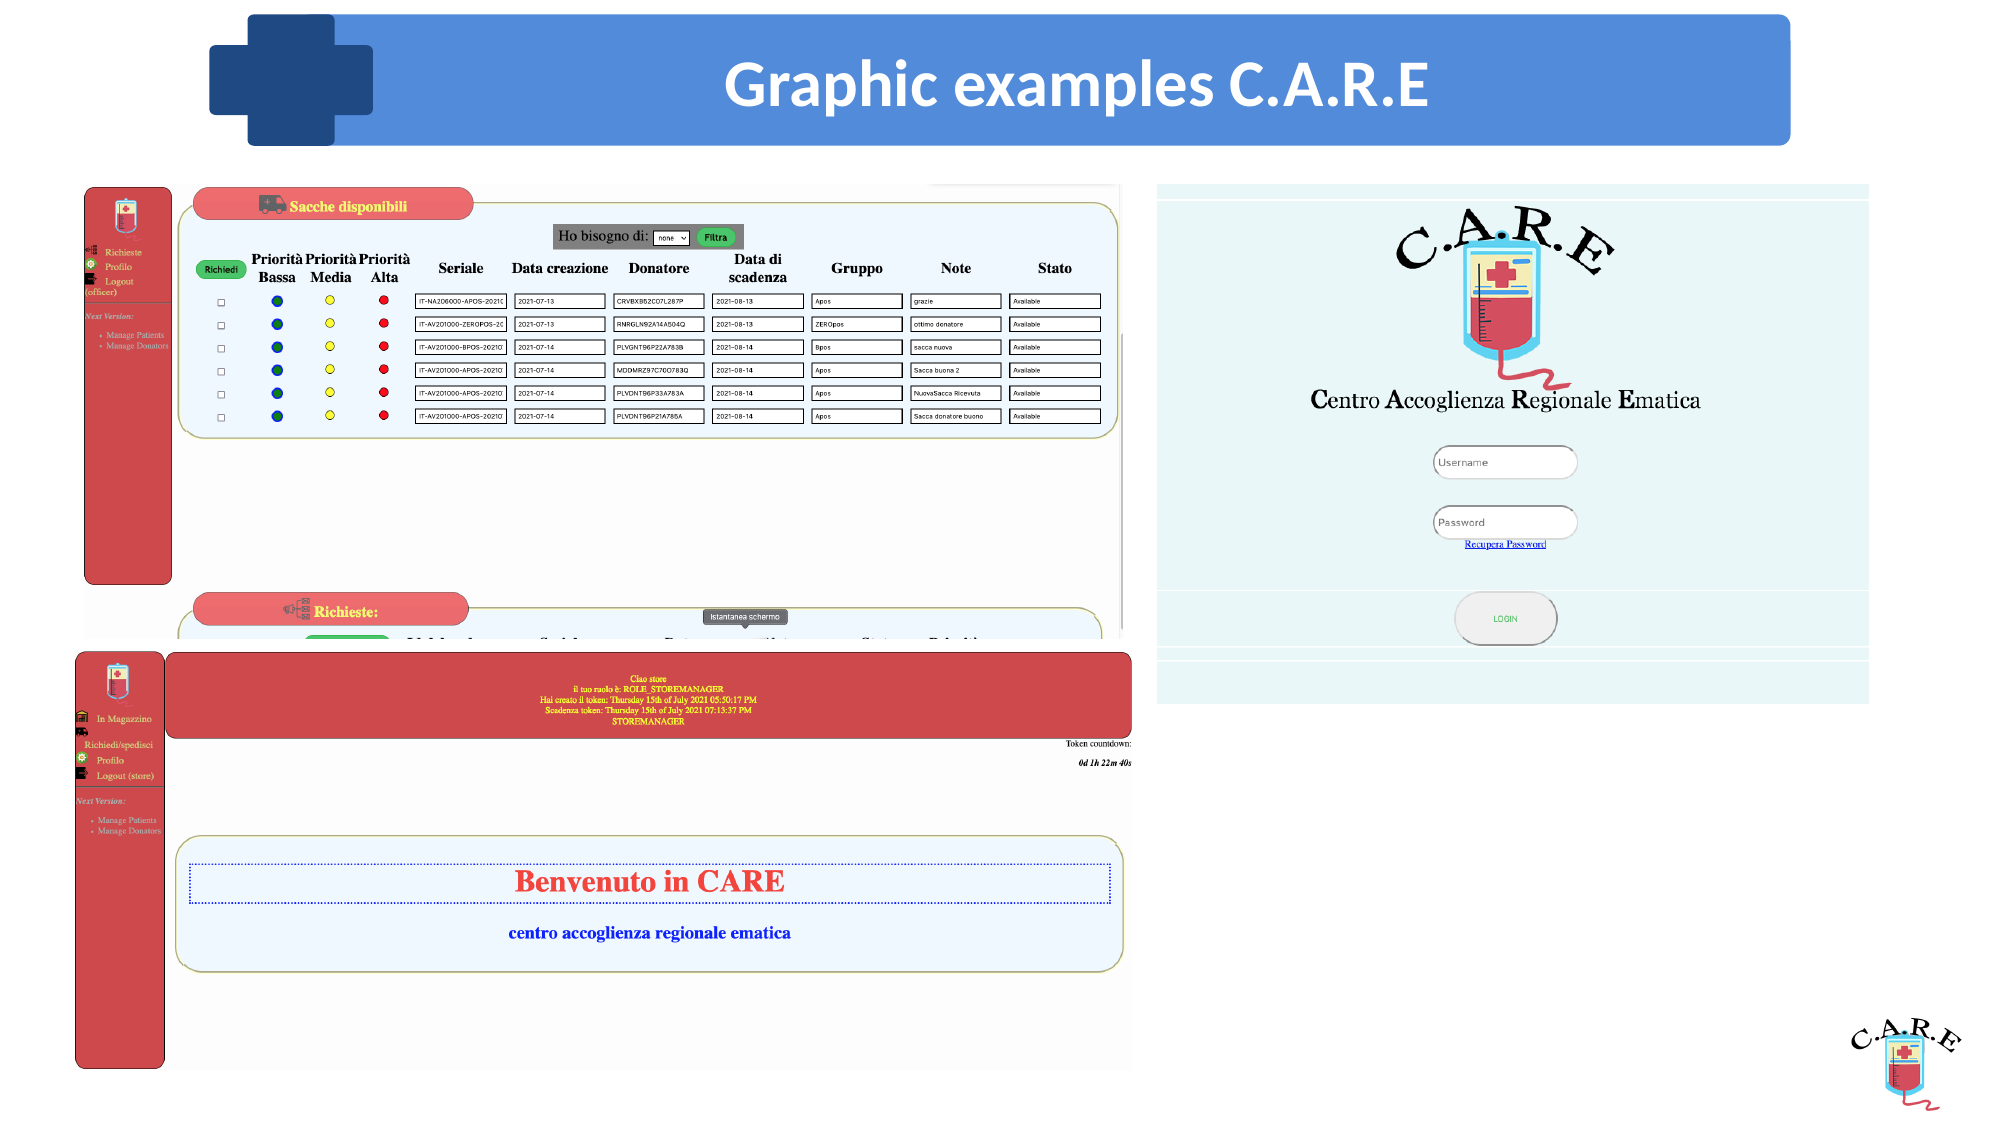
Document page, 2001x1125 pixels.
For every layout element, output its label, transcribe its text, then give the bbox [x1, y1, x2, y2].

text_box Graphic examples C.A.R.E [419, 31, 1736, 128]
picture [84, 184, 1123, 639]
picture [75, 650, 1132, 1071]
picture [1157, 184, 1869, 704]
text_box [209, 14, 1791, 146]
picture [1805, 1015, 2000, 1125]
